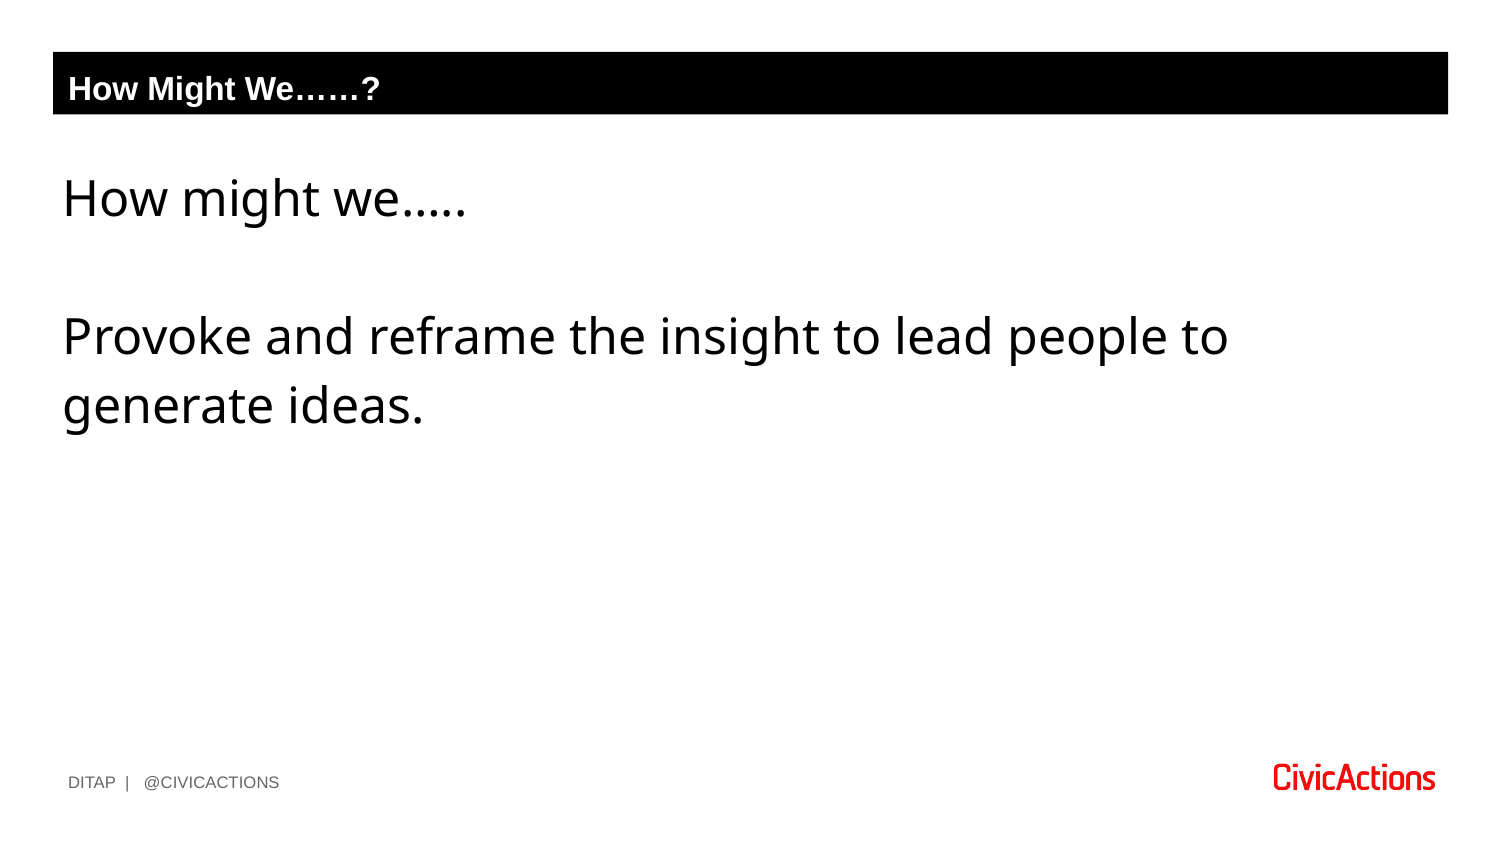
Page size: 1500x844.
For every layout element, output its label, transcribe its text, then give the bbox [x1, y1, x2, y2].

title How Might We……? [53, 51, 1449, 115]
picture [1271, 758, 1438, 795]
list How might we….. Provoke and reframe the insight to lead people to generate ideas. [53, 147, 1261, 246]
